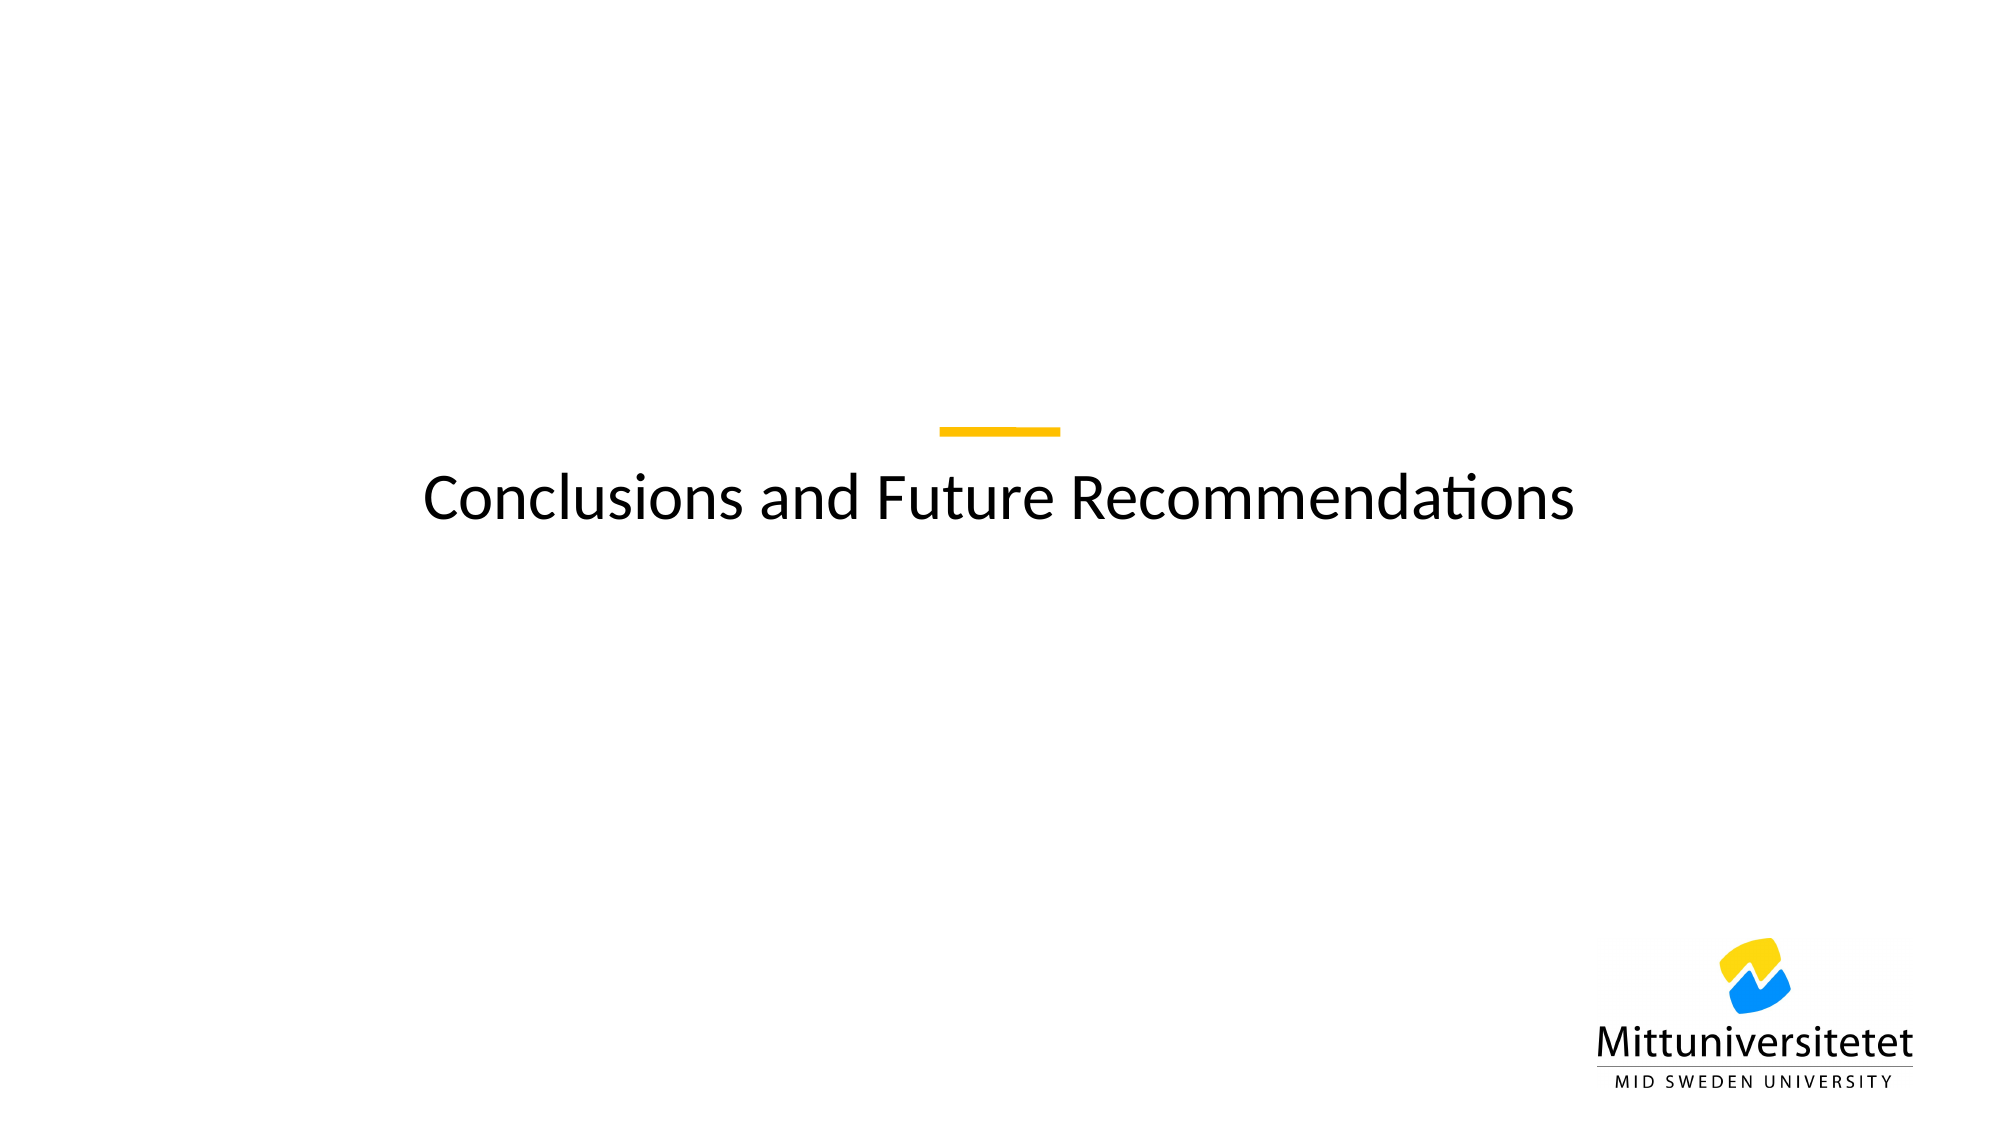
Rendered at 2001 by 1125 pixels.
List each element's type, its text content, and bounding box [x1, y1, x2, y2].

picture [1597, 938, 1913, 1088]
title Conclusions and Future Recommendations [314, 454, 1686, 614]
